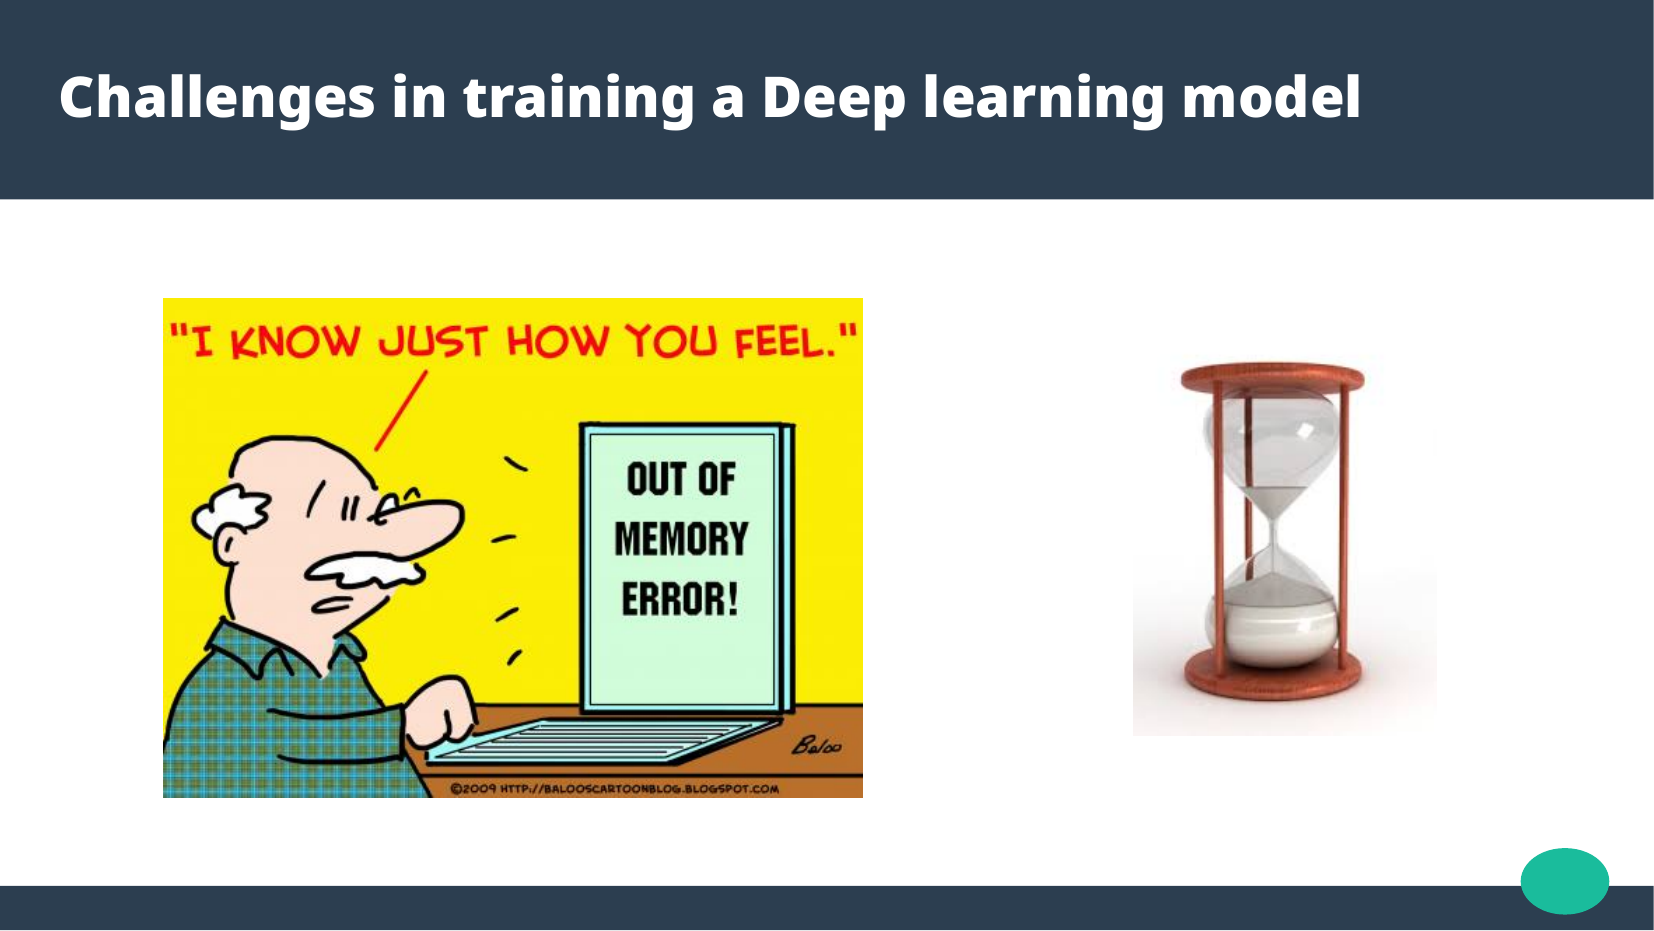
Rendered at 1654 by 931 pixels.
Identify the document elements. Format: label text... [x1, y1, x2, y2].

title Challenges in training a Deep learning model [59, 37, 1595, 155]
picture [163, 298, 863, 798]
picture [1133, 330, 1437, 736]
